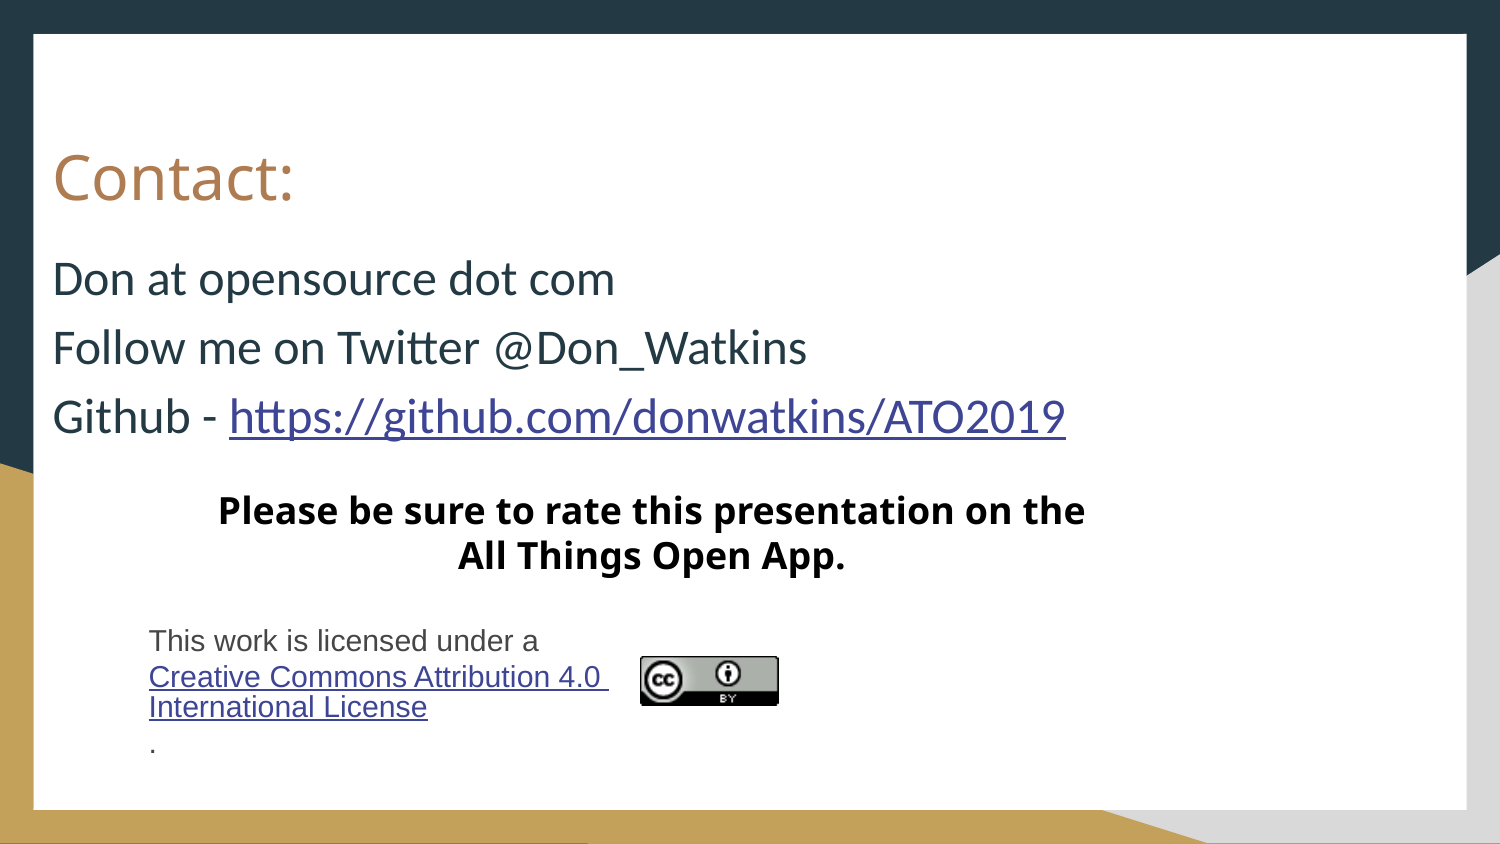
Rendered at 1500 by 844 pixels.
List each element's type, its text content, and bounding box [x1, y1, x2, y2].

list Don at opensource dot com Follow me on Twitter @Don_Watkins Github - https://github.com/donwatkins/ATO2019 [37, 221, 1436, 379]
text_box This work is licensed under a Creative Commons Attribution 4.0 International License. [133, 552, 626, 763]
title Contact: [37, 122, 591, 206]
picture [640, 656, 779, 706]
text_box Please be sure to rate this presentation on the All Things Open App. [158, 471, 1157, 613]
